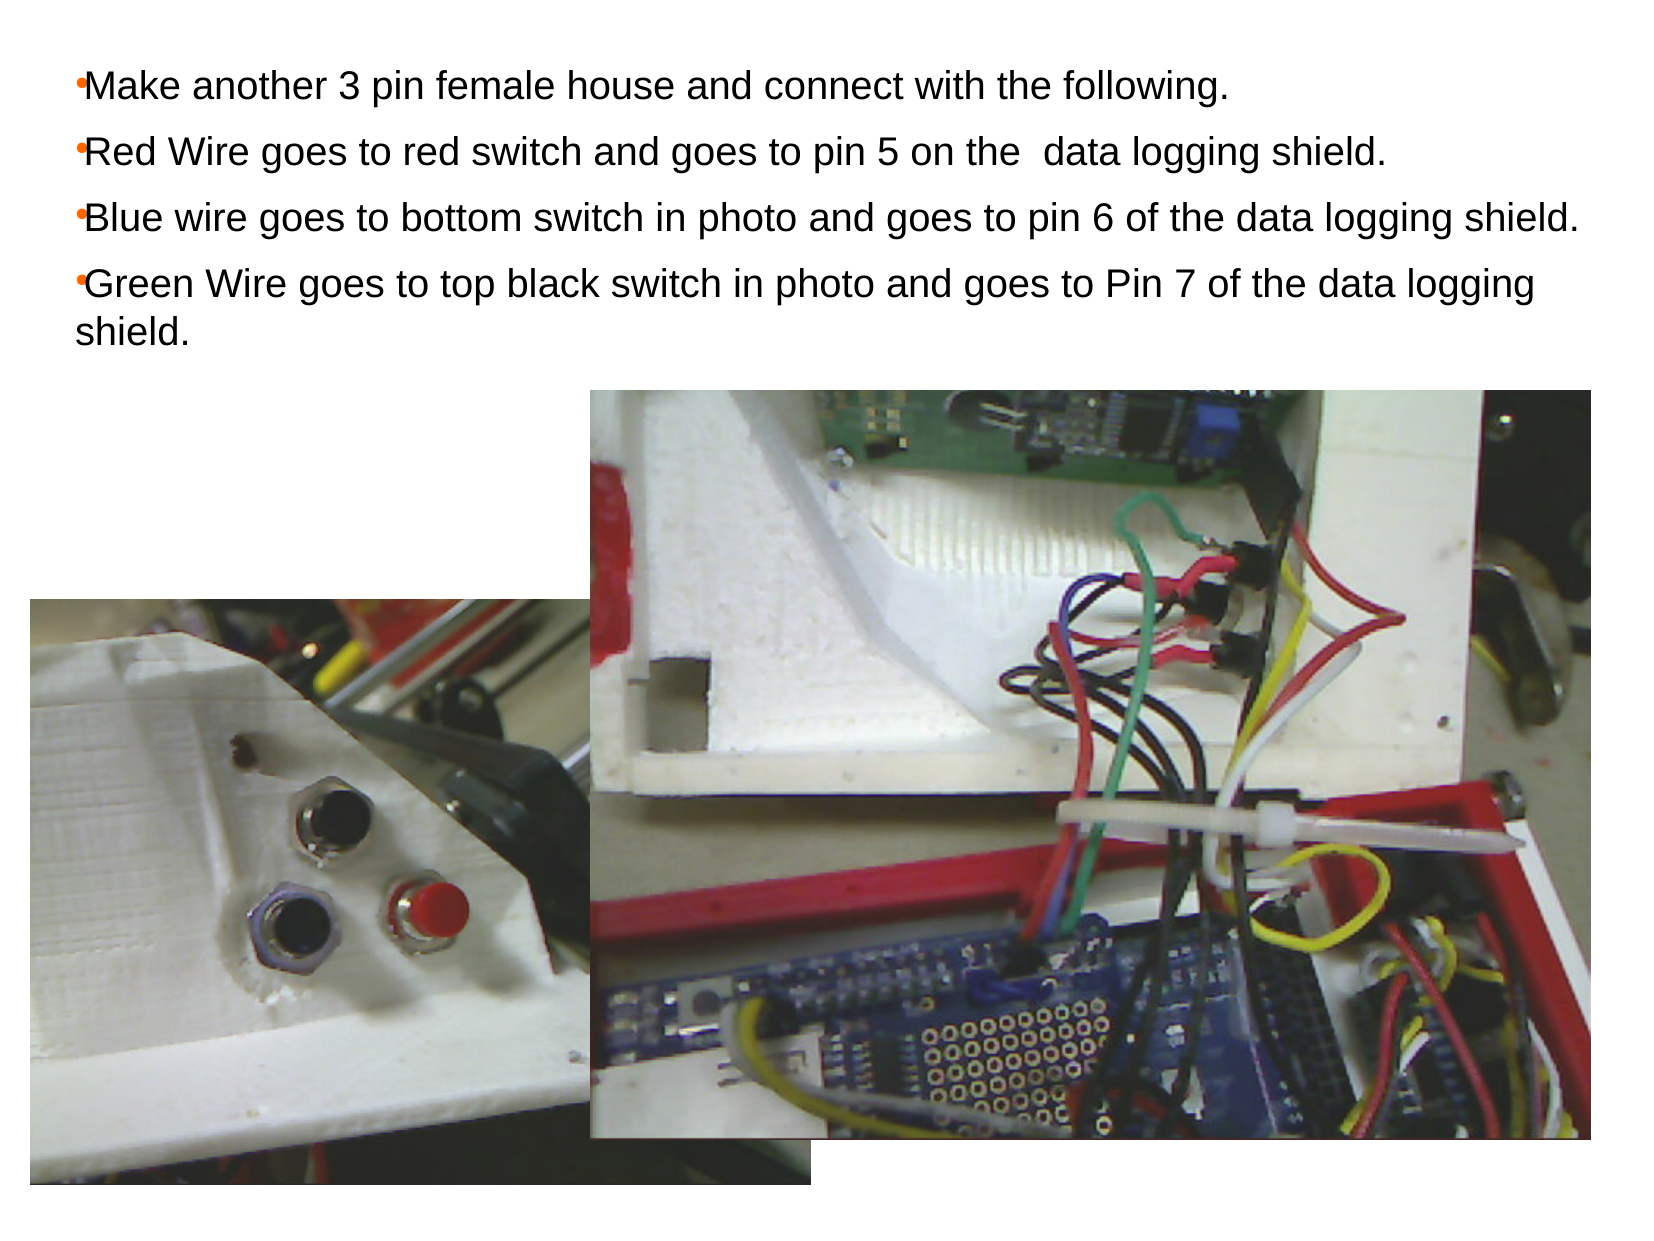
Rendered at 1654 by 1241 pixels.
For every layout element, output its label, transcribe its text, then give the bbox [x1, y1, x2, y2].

picture [30, 390, 1591, 1186]
list Make another 3 pin female house and connect with the following. Red Wire goes to red switch and goes to pin 5 on the data logging shield. Blue wire goes to bottom switch in photo and goes to pin 6 of the data logging shield. Green Wire goes to top black switch in photo and goes to Pin 7 of the data logging shield. [75, 60, 1591, 376]
